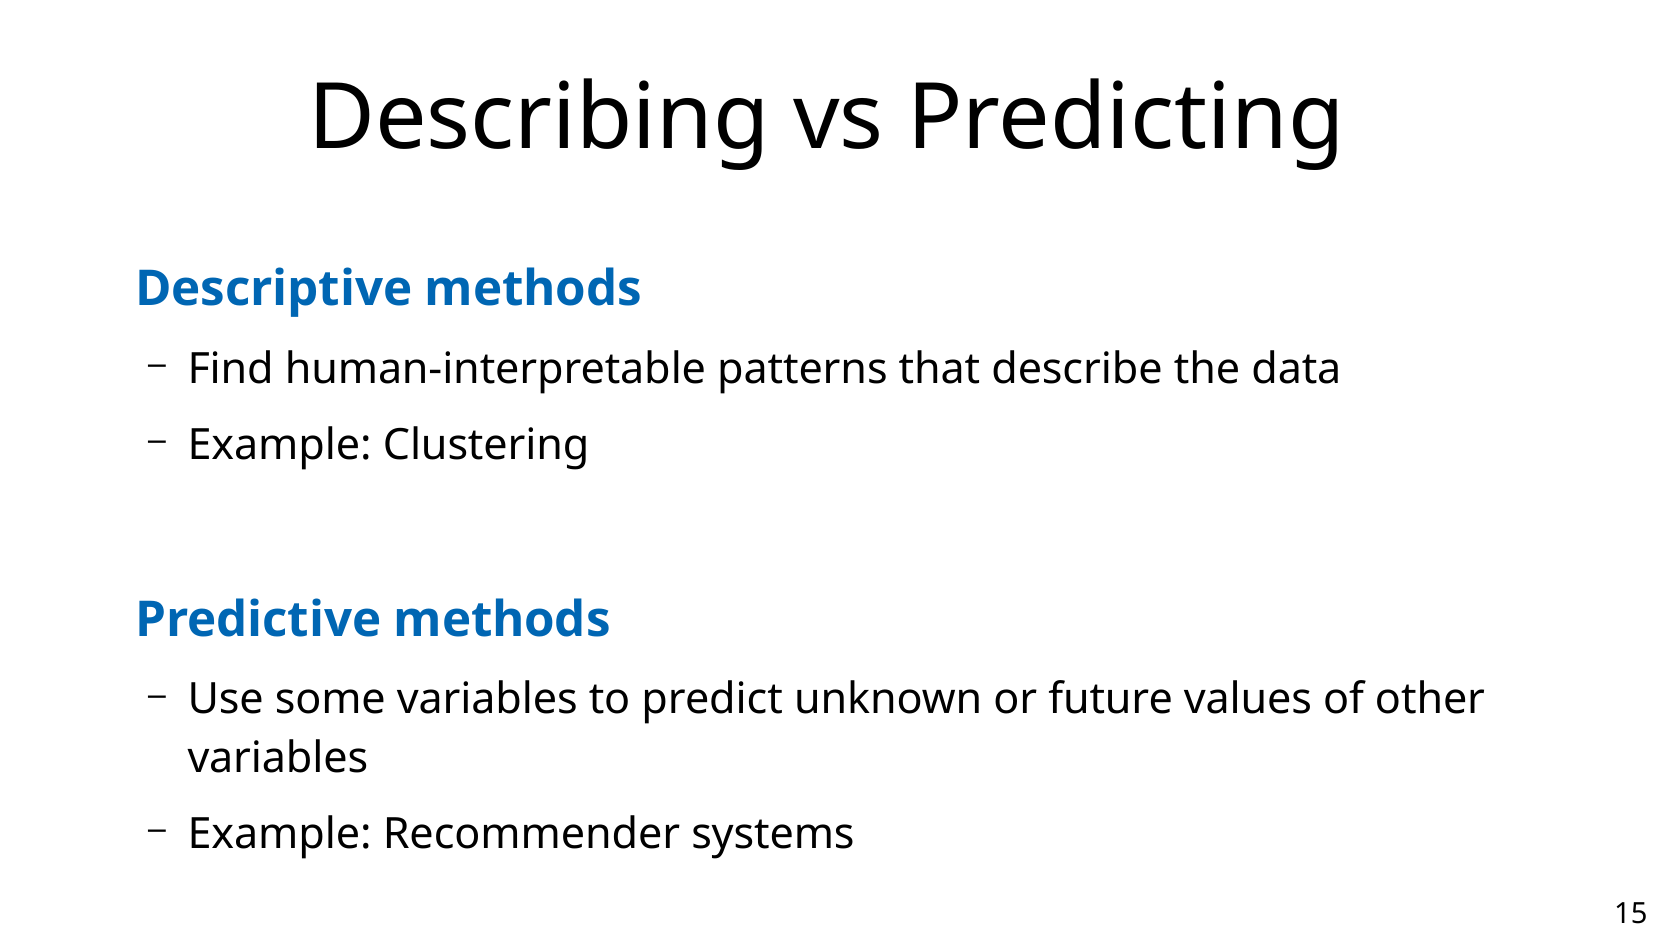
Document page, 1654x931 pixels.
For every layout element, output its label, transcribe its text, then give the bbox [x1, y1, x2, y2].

title Describing vs Predicting [82, 1, 1571, 226]
list Descriptive methods Find human-interpretable patterns that describe the data Example: Clustering Predictive methods Use some variables to predict unknown or future values of other variables Example: Recommender systems [82, 253, 1571, 871]
